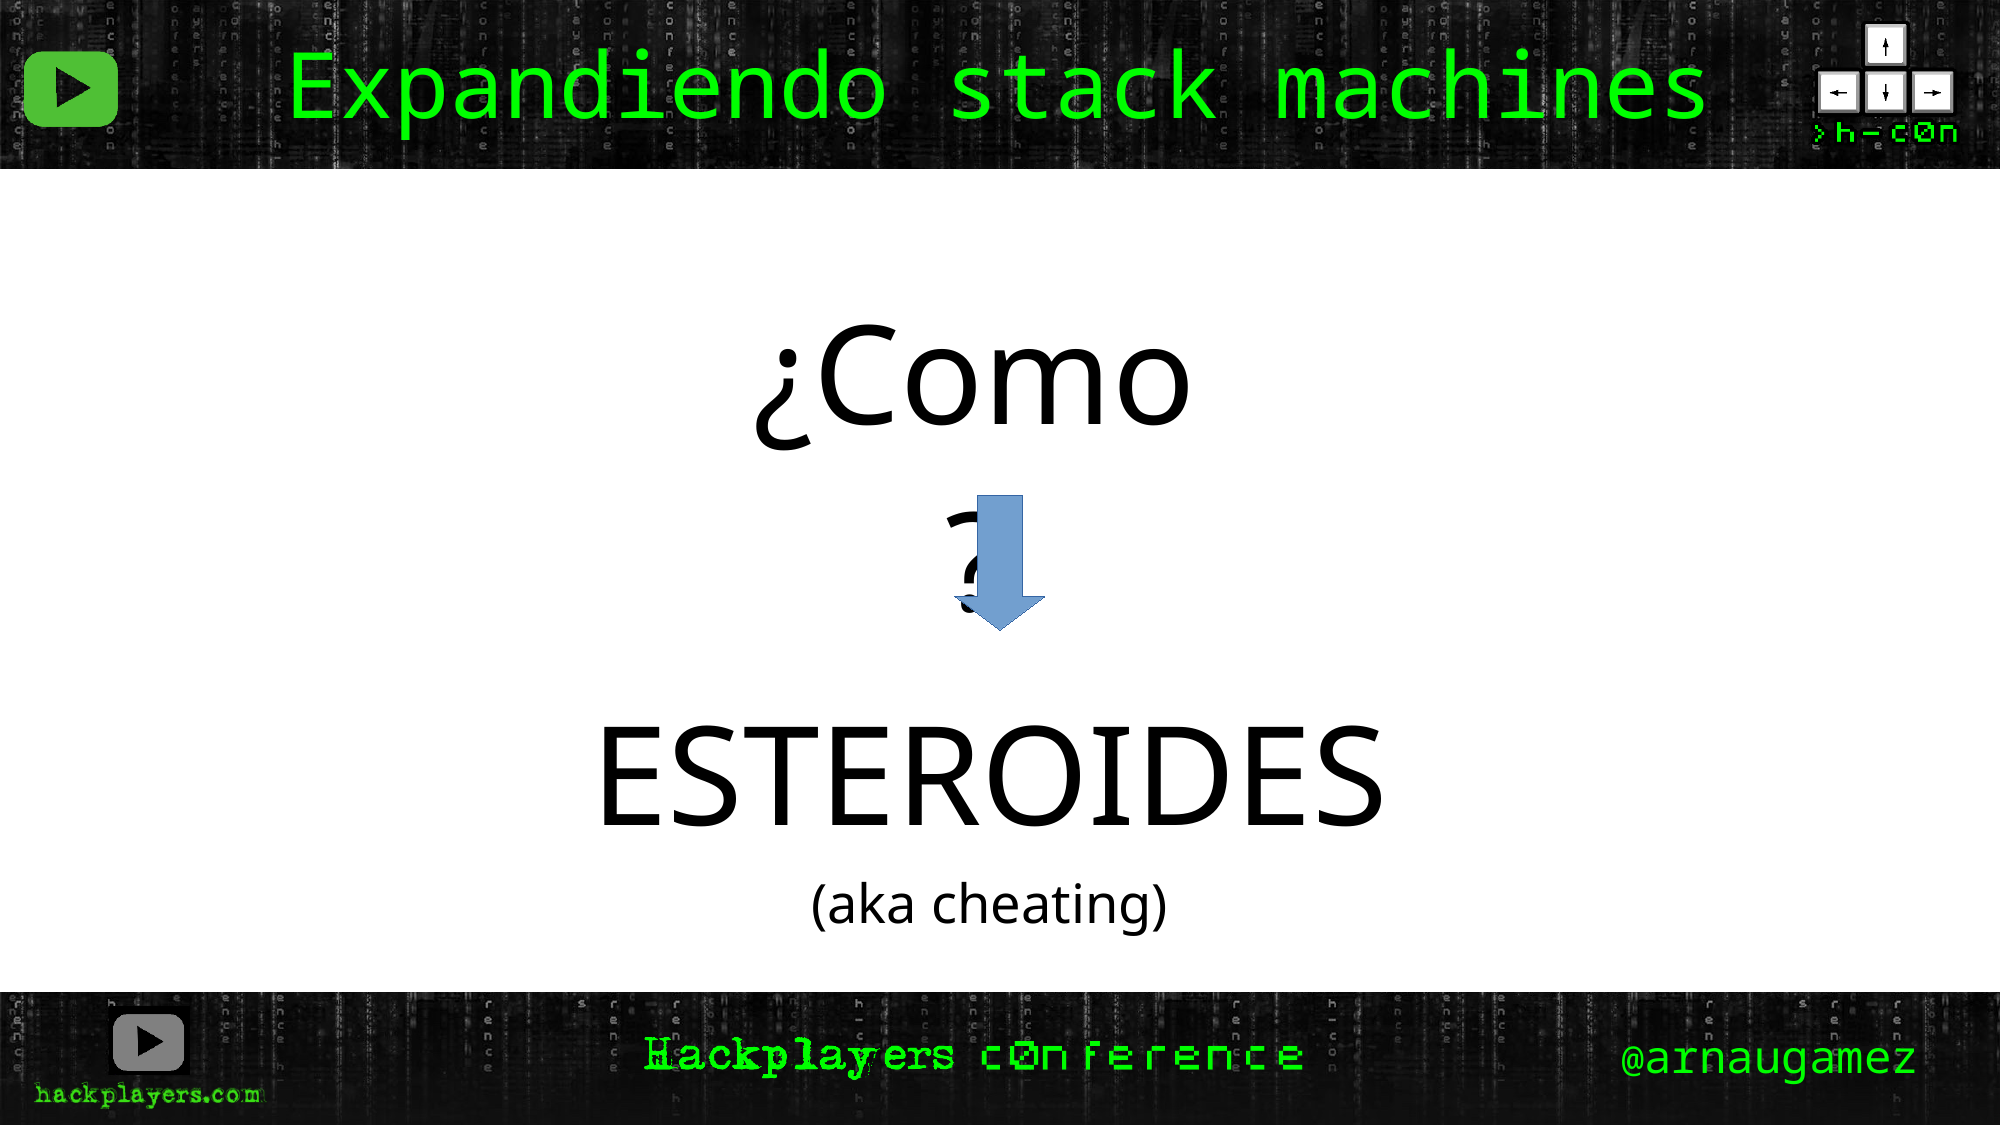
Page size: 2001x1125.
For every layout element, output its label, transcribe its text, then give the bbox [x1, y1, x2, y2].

picture [0, 0, 2000, 169]
text_box ¿Como? [739, 270, 1261, 451]
title Expandiendo stack machines [256, 0, 1745, 166]
text_box ESTEROIDES (aka cheating) [576, 670, 1424, 916]
picture [0, 992, 2000, 1125]
text_box [954, 495, 1045, 631]
